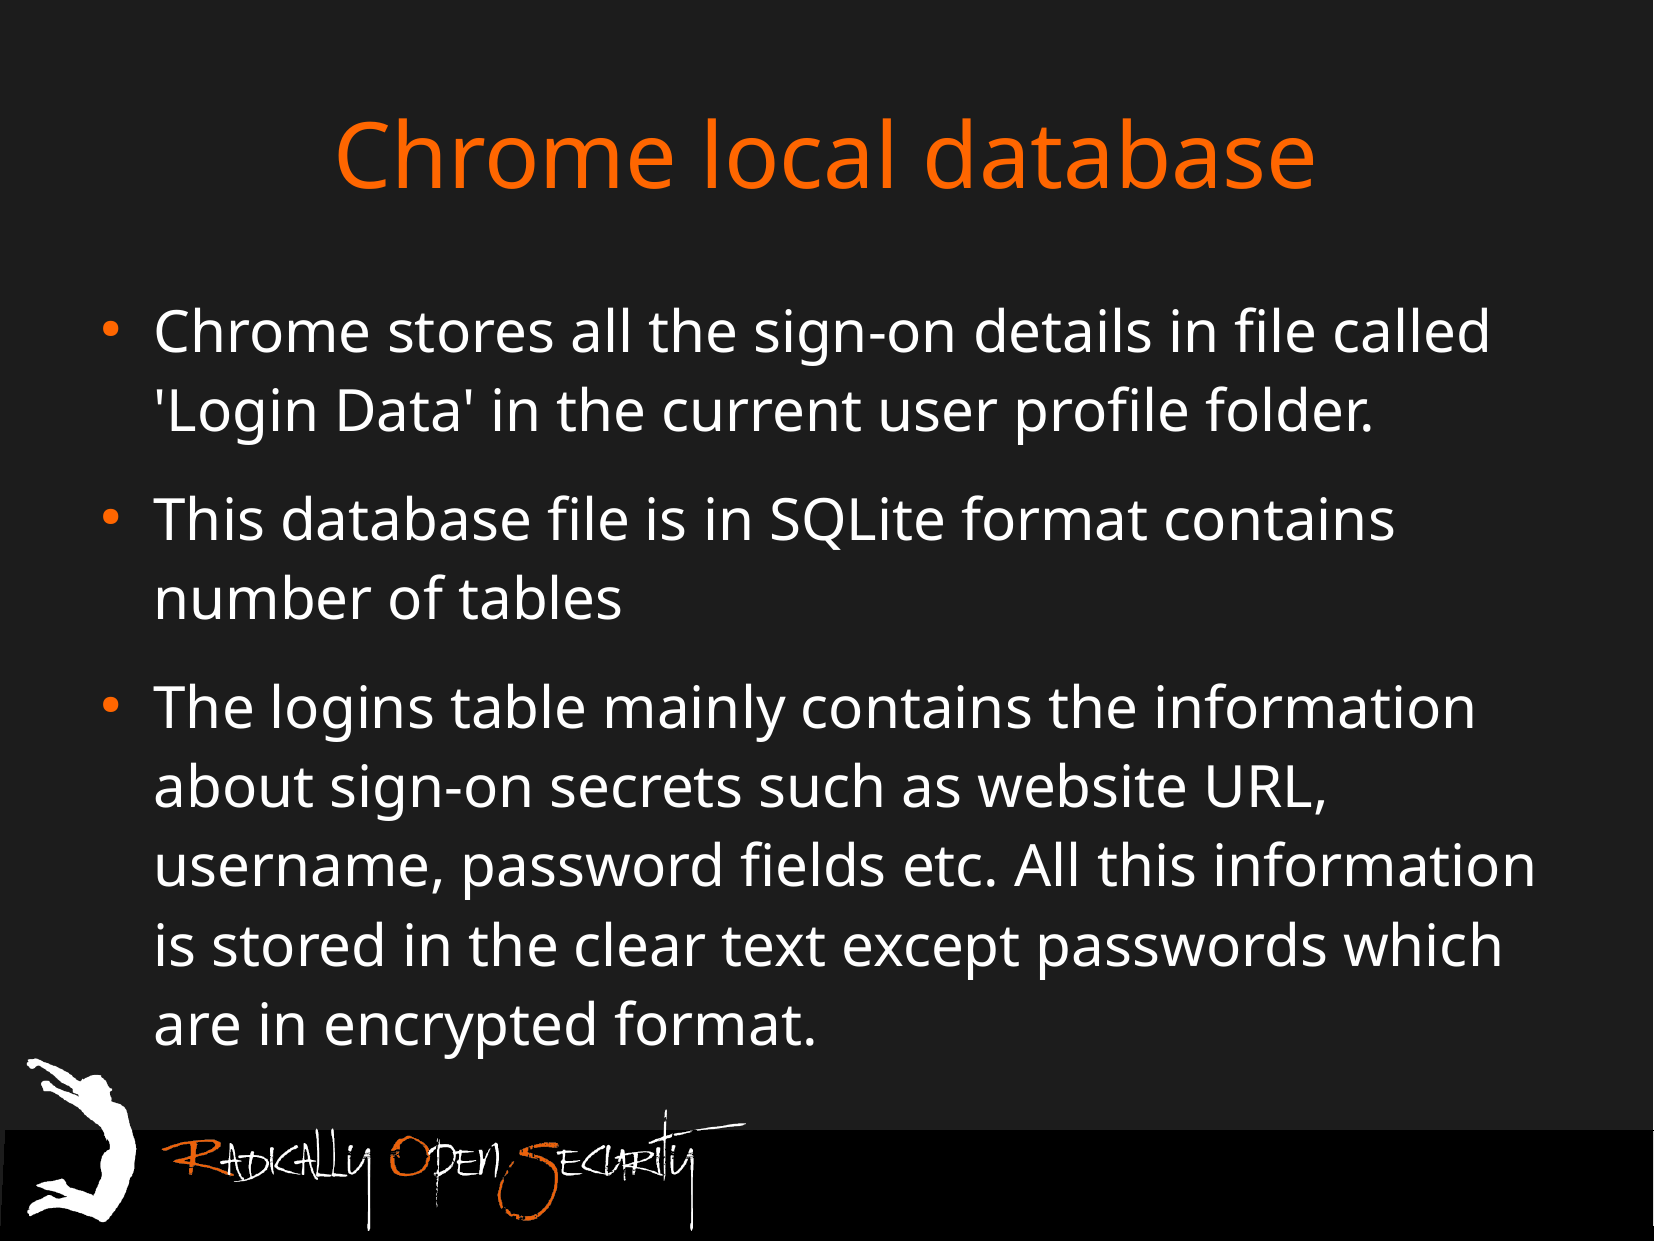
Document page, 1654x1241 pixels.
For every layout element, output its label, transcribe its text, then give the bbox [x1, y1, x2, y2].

picture [456, 1030, 462, 1039]
picture [483, 1030, 500, 1041]
picture [161, 1030, 176, 1041]
picture [643, 1030, 661, 1041]
picture [0, 1022, 778, 1241]
picture [756, 1030, 771, 1041]
list Chrome stores all the sign-on details in file called 'Login Data' in the current user profile folder. This database file is in SQLite format contains number of tables The logins table mainly contains the information about sign-on secrets such as website URL, username, password fields etc. All this information is stored in the clear text except passwords which are in encrypted format. [82, 290, 1571, 1030]
title Chrome local database [82, 49, 1571, 257]
picture [572, 1030, 589, 1041]
